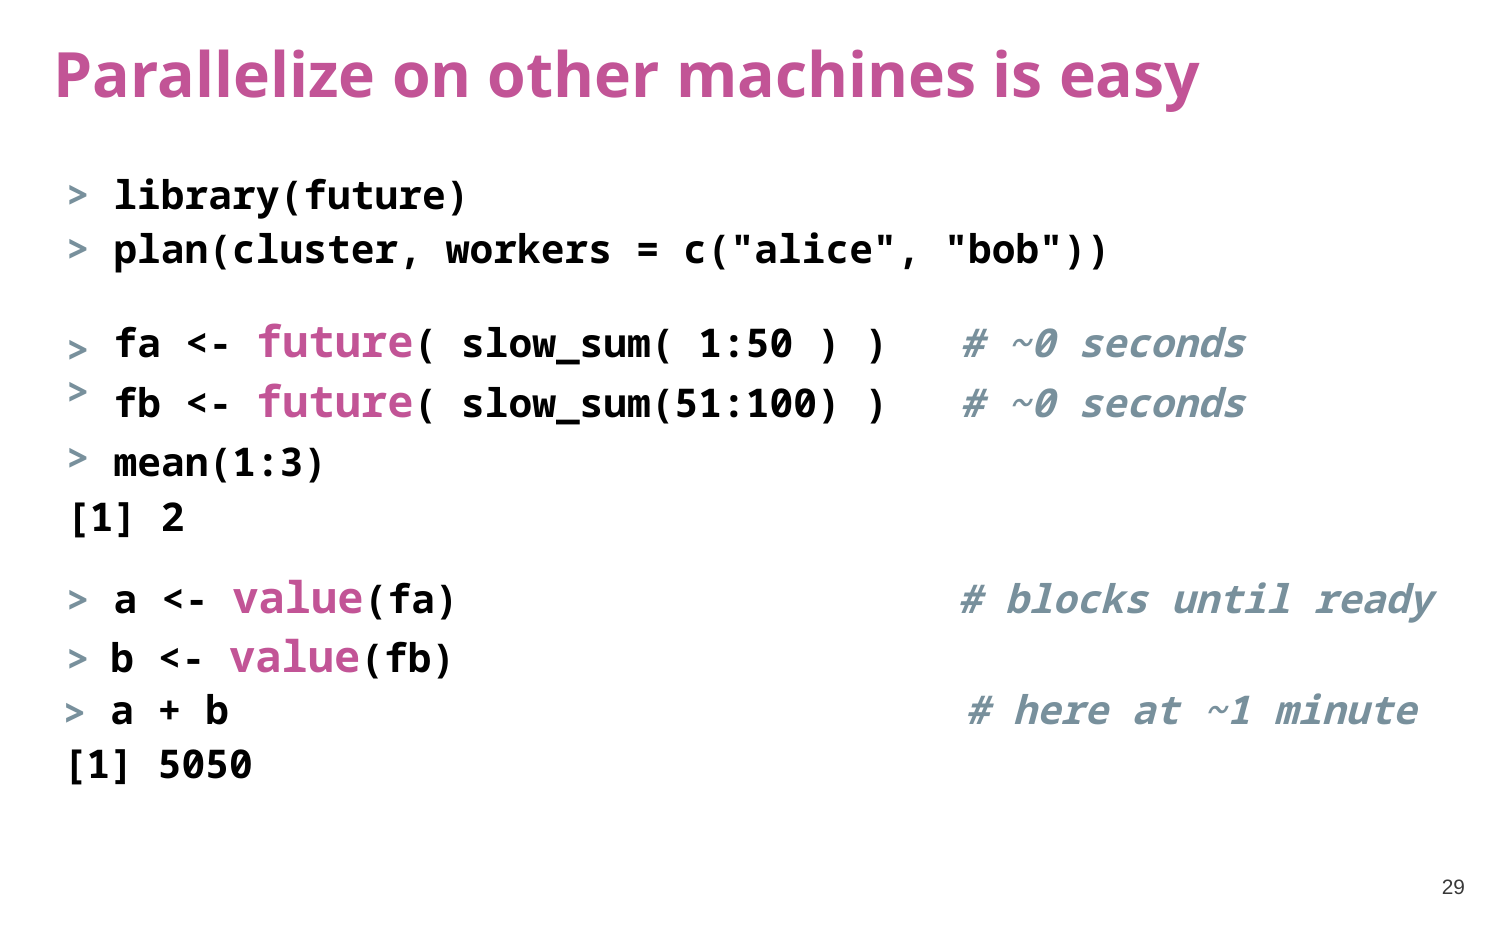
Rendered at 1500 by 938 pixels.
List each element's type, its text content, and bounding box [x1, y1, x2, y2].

slide_number <number> [1389, 849, 1480, 922]
list a + b # here at ~1 minute [1] 5050 [47, 662, 1446, 793]
list fb <- future( slow_sum(51:100) ) # ~0 seconds > [51, 350, 1449, 415]
list > library(future) > plan(cluster, workers = c("alice", "bob")) > [51, 147, 1449, 299]
list fa <- future( slow_sum( 1:50 ) ) # ~0 seconds > [51, 299, 1449, 350]
list a <- value(fa) # blocks until ready [51, 546, 1449, 611]
list > library(future) > plan(cluster, workers = c("alice", "bob")) > [51, 730, 1449, 850]
list mean(1:3) [1] 2 > [51, 415, 1449, 546]
list b <- value(fb) > [47, 605, 1446, 662]
title Parallelize on other machines is easy [38, 20, 1463, 136]
